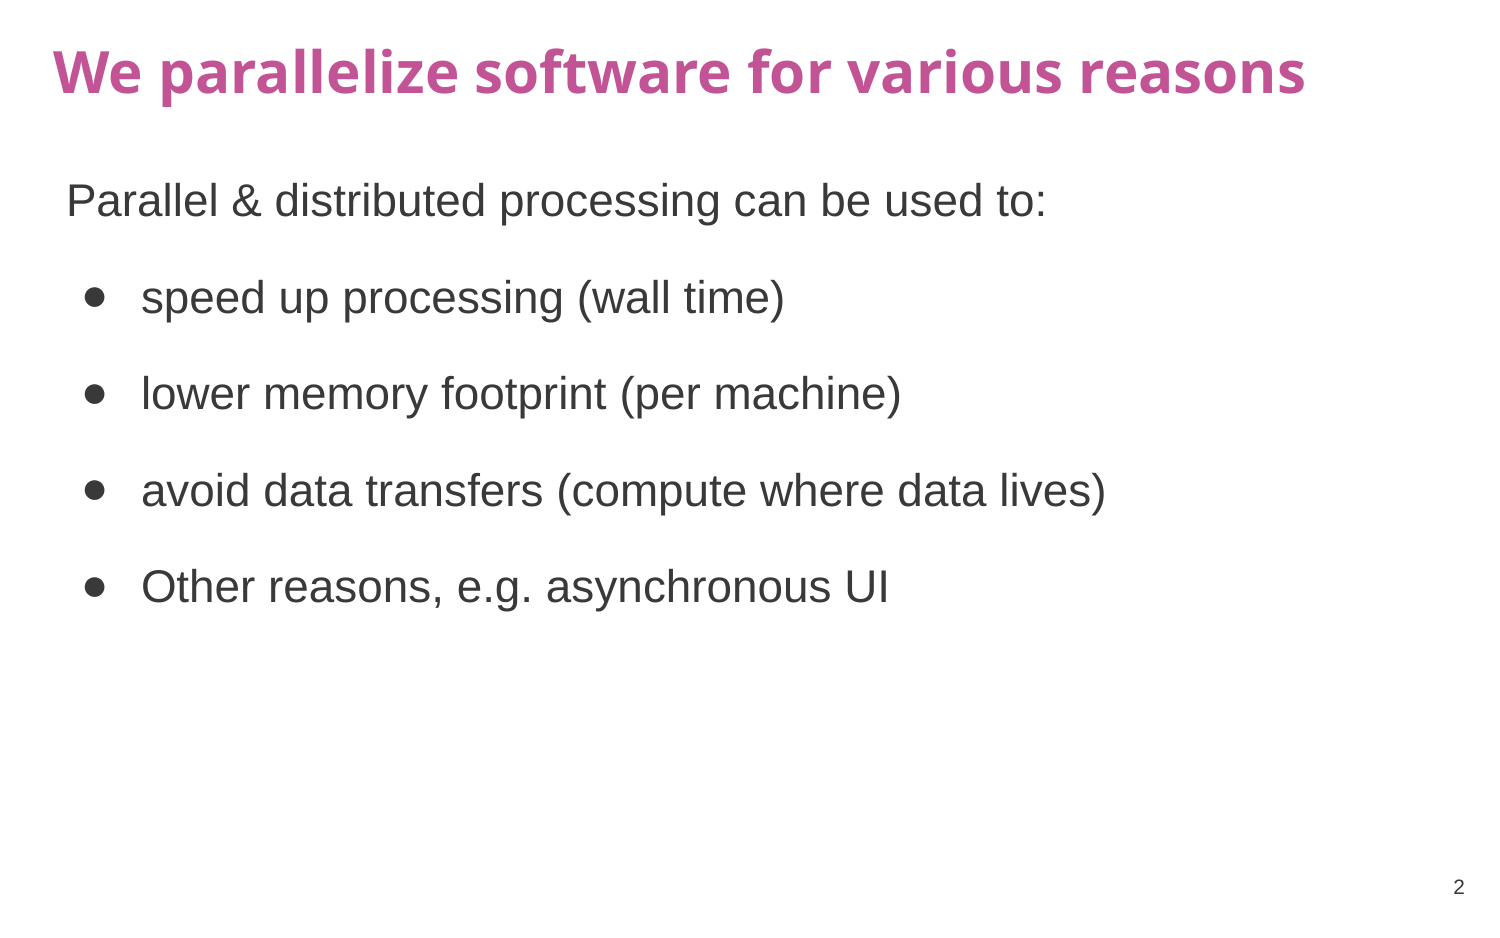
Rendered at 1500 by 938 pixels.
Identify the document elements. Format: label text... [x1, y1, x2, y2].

slide_number <number> [1389, 849, 1480, 922]
title We parallelize software for various reasons [38, 20, 1463, 136]
list Parallel & distributed processing can be used to: speed up processing (wall time) lower memory footprint (per machine) avoid data transfers (compute where data lives) Other reasons, e.g. asynchronous UI [51, 147, 1449, 850]
